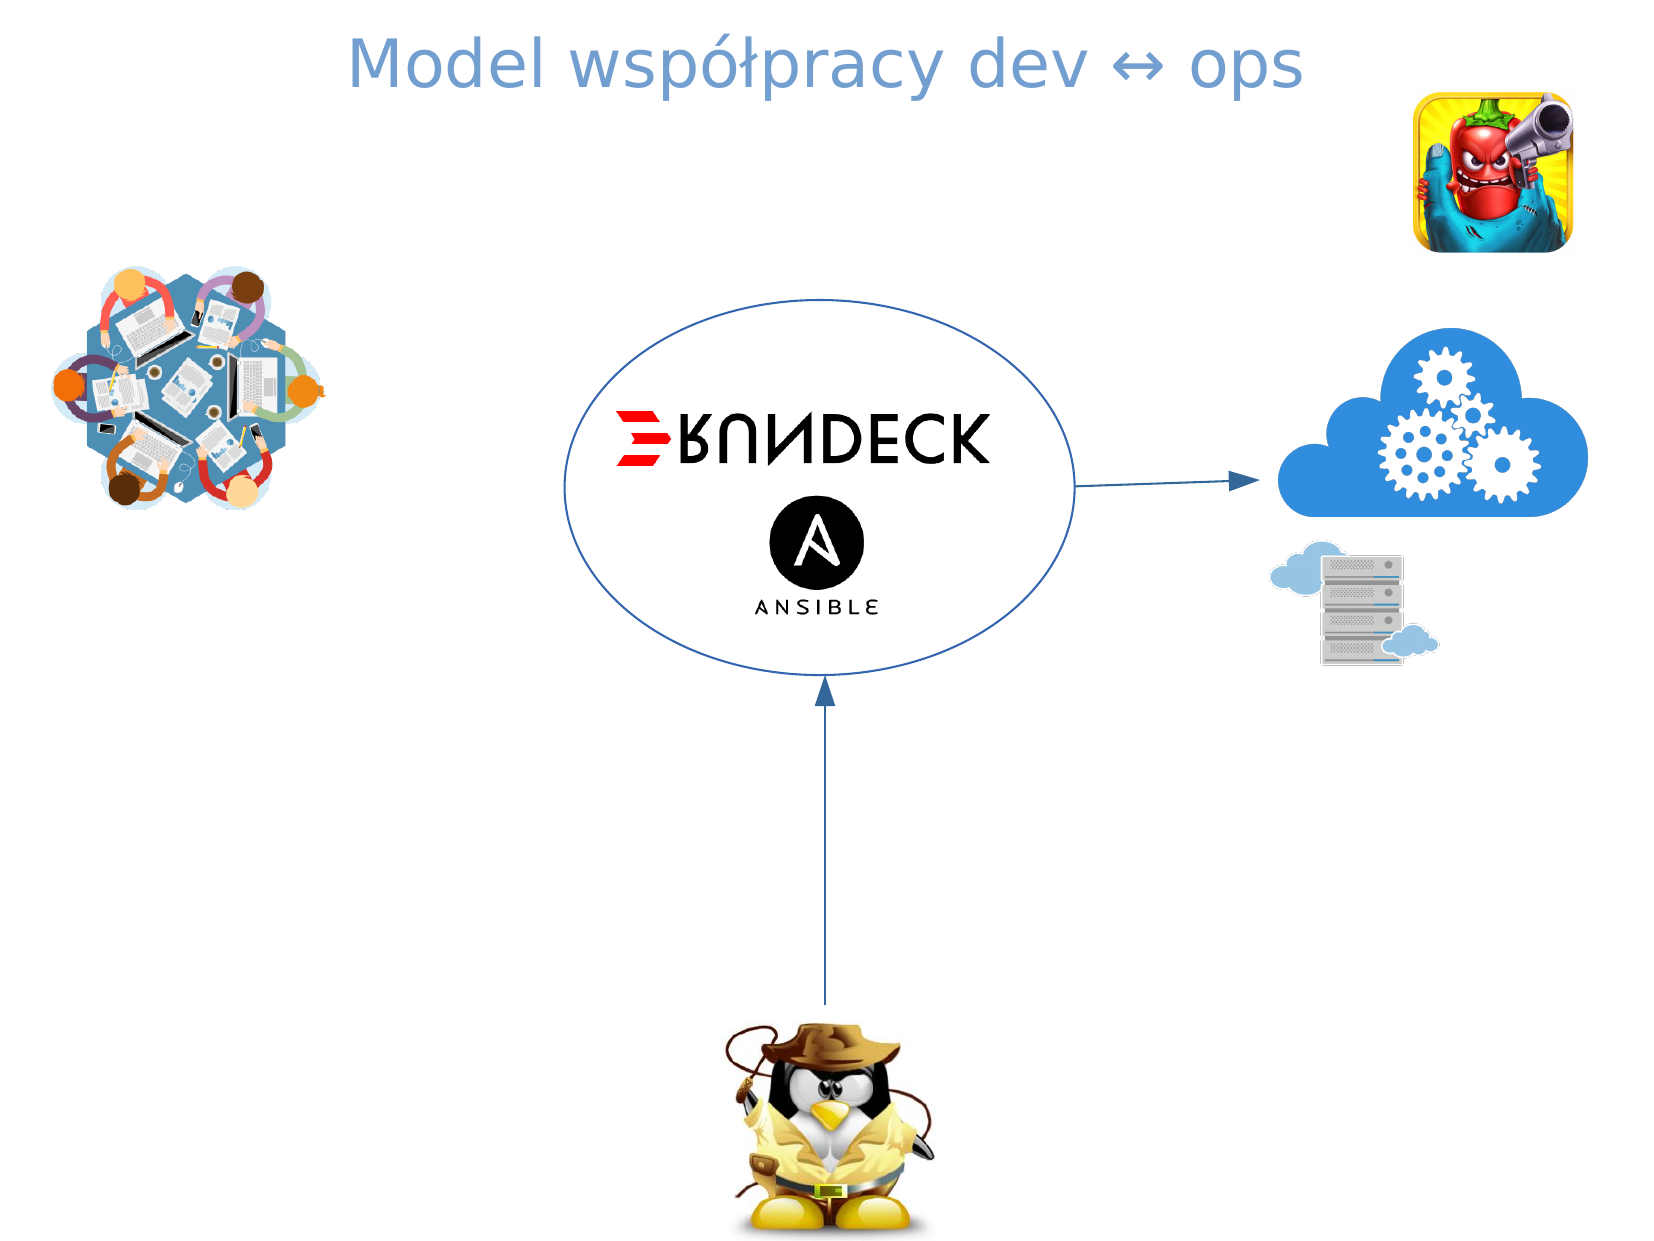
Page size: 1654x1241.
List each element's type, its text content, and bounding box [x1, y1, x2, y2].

picture [0, 266, 405, 510]
picture [1410, 89, 1576, 256]
picture [1267, 539, 1441, 667]
picture [720, 1021, 939, 1241]
text_box Model współpracy dev ↔ ops [332, 17, 1322, 111]
picture [741, 482, 890, 631]
picture [616, 411, 990, 466]
picture [1278, 328, 1588, 517]
